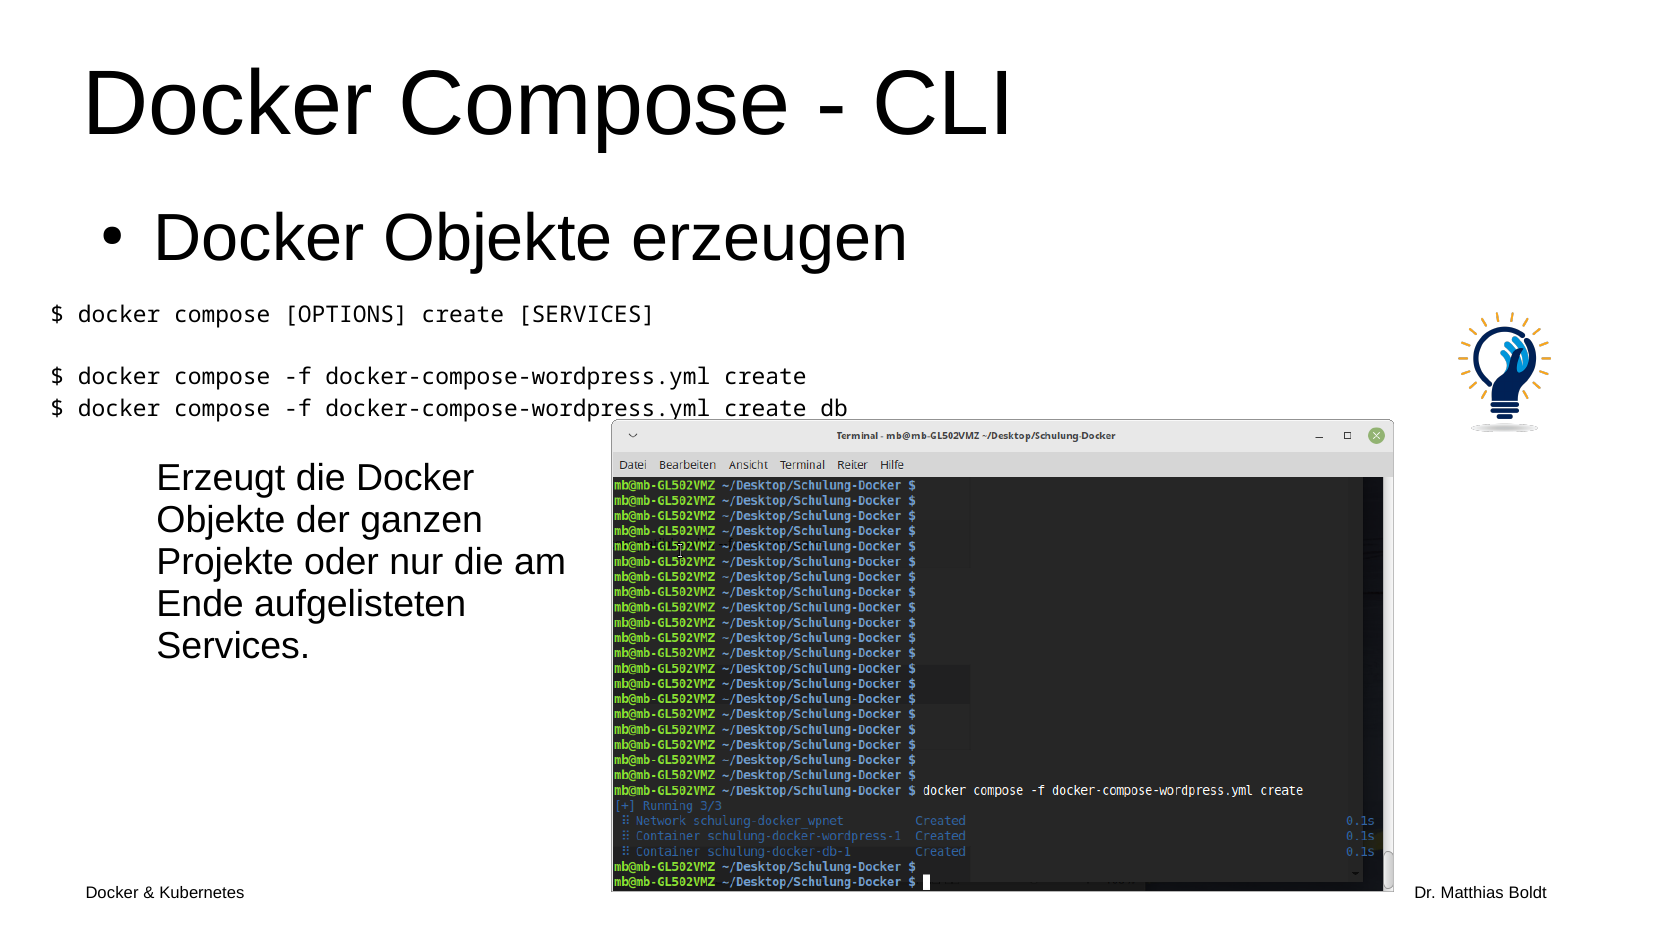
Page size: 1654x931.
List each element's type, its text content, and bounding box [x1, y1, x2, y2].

text_box Erzeugt die Docker Objekte der ganzen Projekte oder nur die am Ende aufgelisteten Services. [141, 448, 591, 780]
text_box Docker & Kubernetes Dr. Matthias Boldt [70, 875, 1563, 910]
title Docker Compose - CLI [82, 25, 1571, 181]
list Docker Objekte erzeugen [82, 199, 1453, 367]
picture [1458, 312, 1551, 432]
picture [611, 419, 1394, 892]
text_box $ docker compose [OPTIONS] create [SERVICES] $ docker compose -f docker-compose-wordpress.yml create $ docker compose -f docker-compose-wordpress.yml create db [35, 290, 1394, 411]
